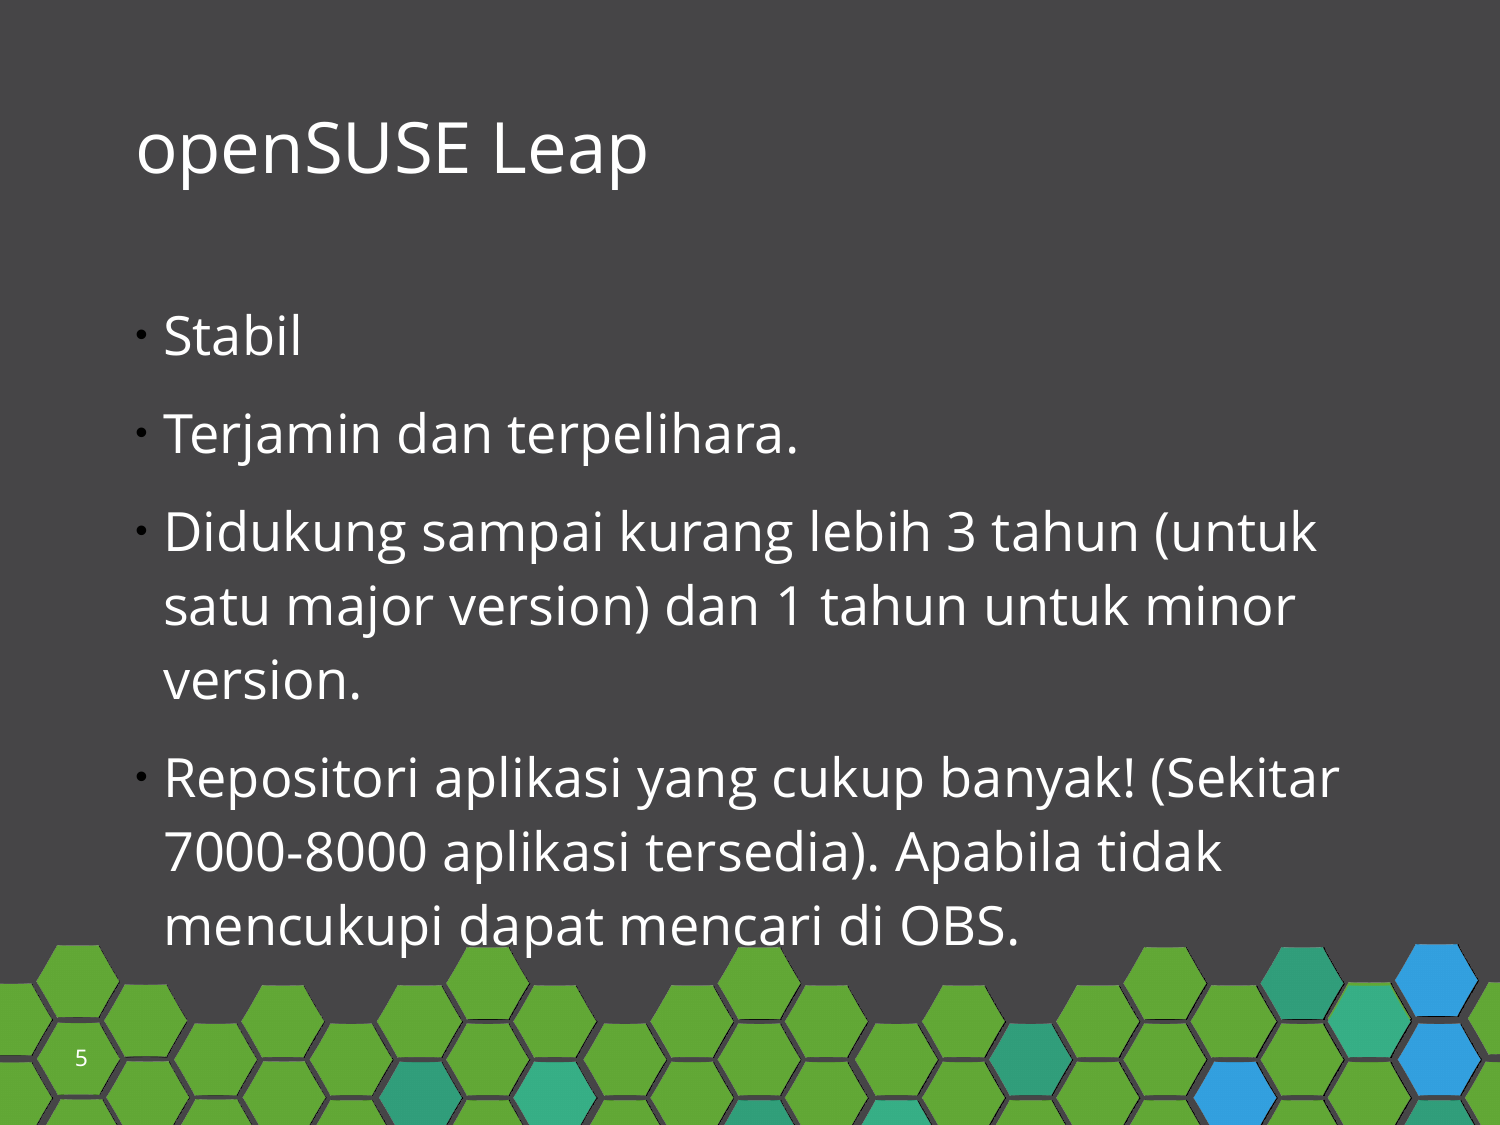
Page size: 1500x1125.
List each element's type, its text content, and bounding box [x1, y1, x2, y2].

picture [0, 944, 1500, 1125]
list Stabil Terjamin dan terpelihara. Didukung sampai kurang lebih 3 tahun (untuk satu major version) dan 1 tahun untuk minor version. Repositori aplikasi yang cukup banyak! (Sekitar 7000-8000 aplikasi tersedia). Apabila tidak mencukupi dapat mencari di OBS. [135, 297, 1372, 951]
title openSUSE Leap [135, 65, 1372, 228]
